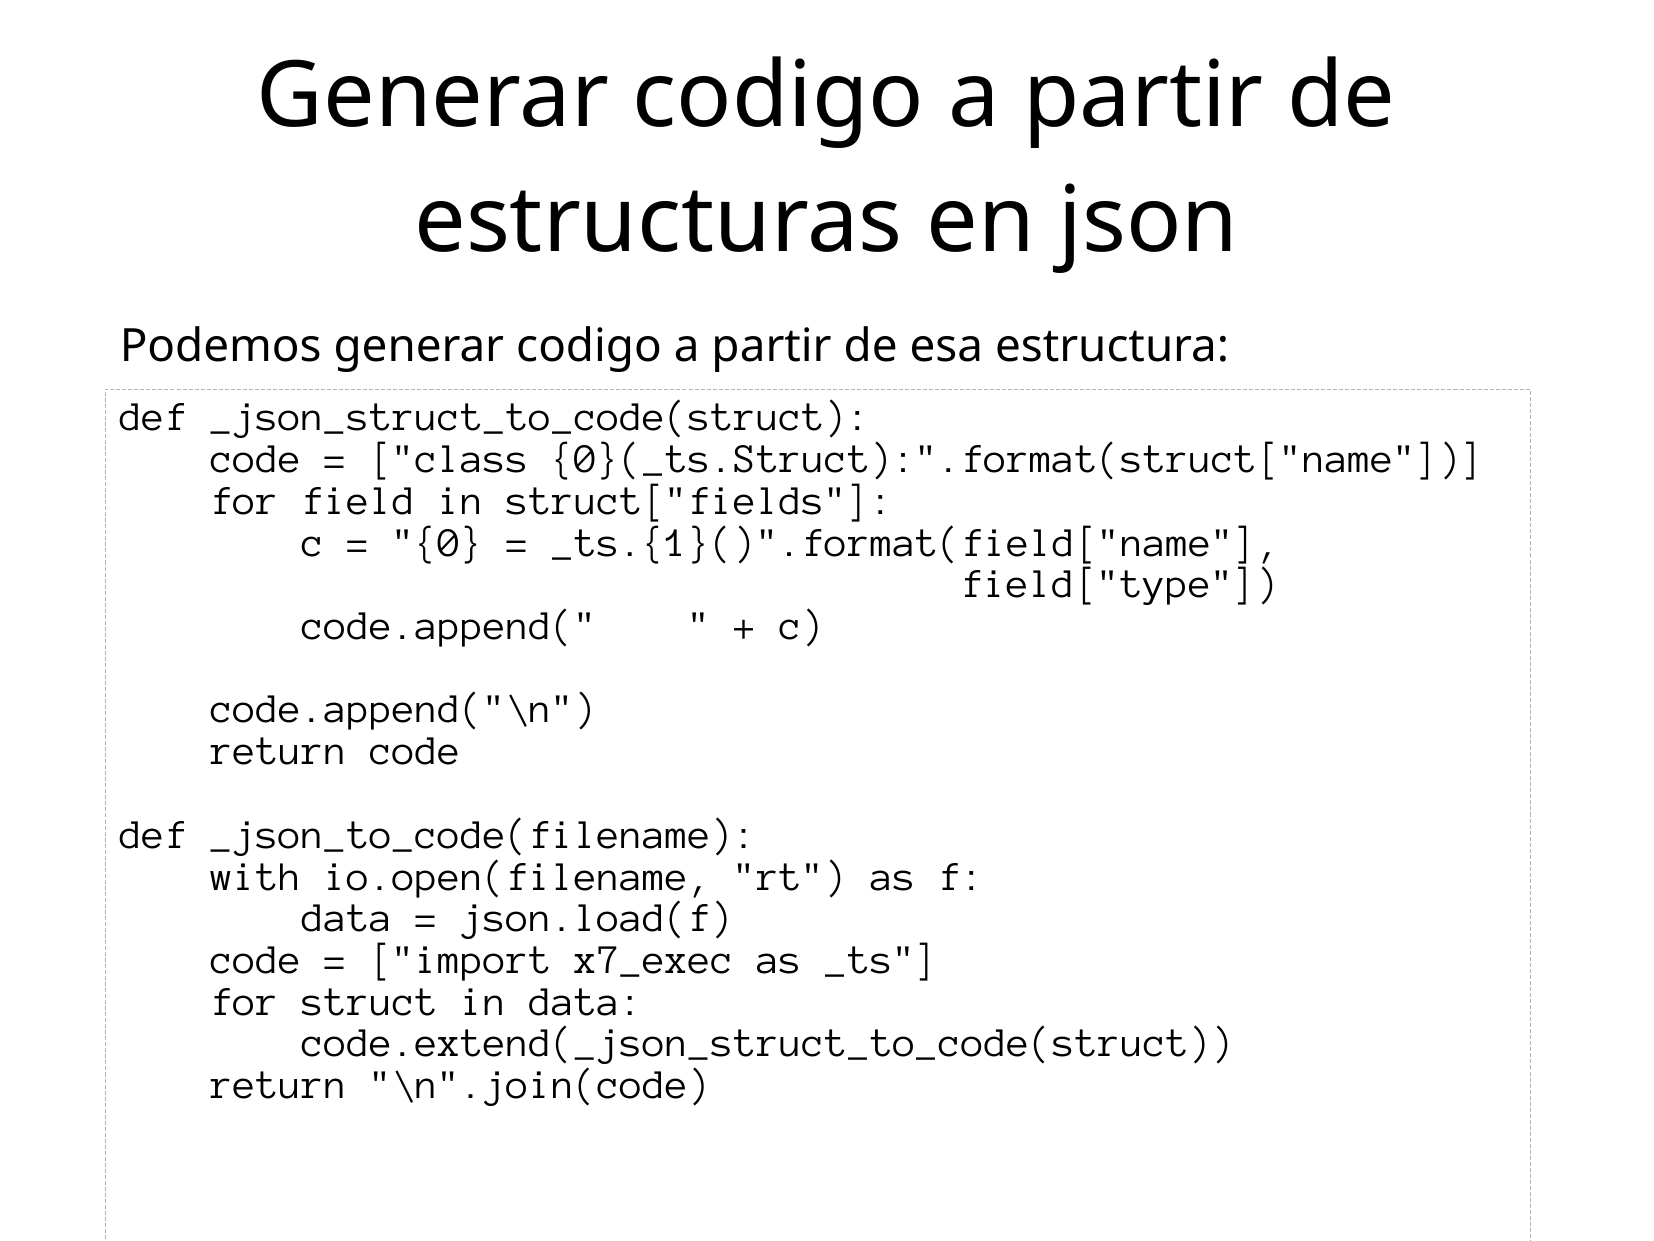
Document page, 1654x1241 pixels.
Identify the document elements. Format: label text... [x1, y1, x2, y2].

title Generar codigo a partir de estructuras en json [82, 45, 1571, 261]
text_box Podemos generar codigo a partir de esa estructura: [105, 305, 1516, 375]
text_box def _json_struct_to_code(struct): code = ["class {0}(_ts.Struct):".format(struct["name"])] for field in struct["fields"]: c = "{0} = _ts.{1}()".format(field["name"], field["type"]) code.append(" " + c) code.append("\n") return code def _json_to_code(filename): with io.open(filename, "rt") as f: data = json.load(f) code = ["import x7_exec as _ts"] for struct in data: code.extend(_json_struct_to_code(struct)) return "\n".join(code) [105, 389, 1531, 1114]
